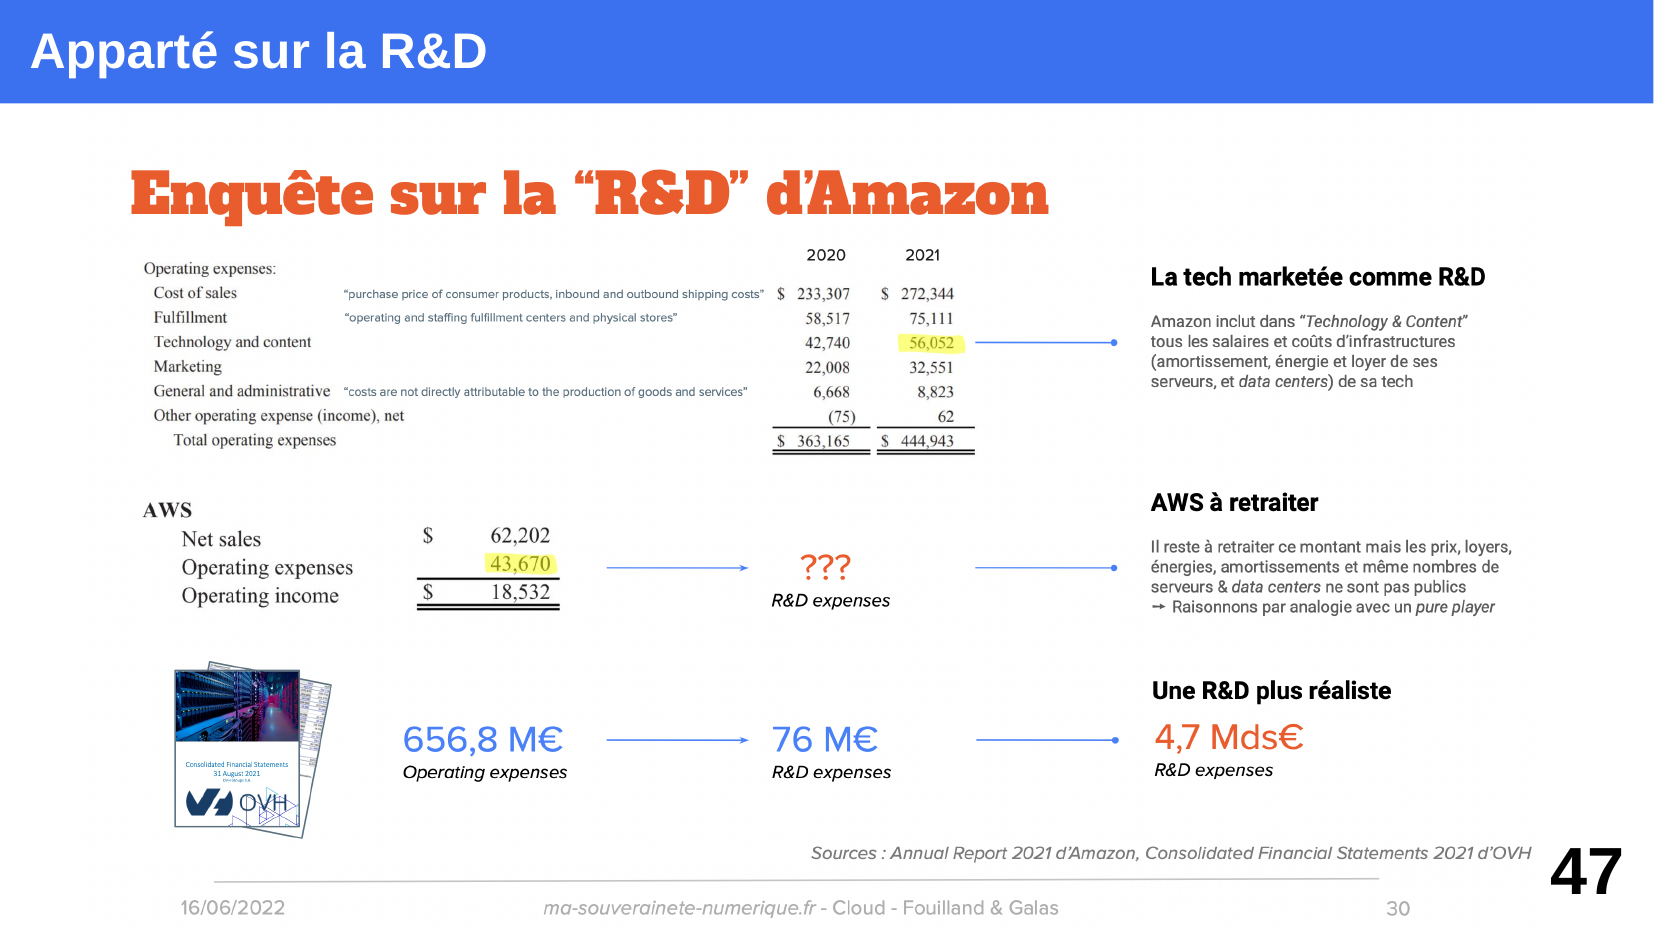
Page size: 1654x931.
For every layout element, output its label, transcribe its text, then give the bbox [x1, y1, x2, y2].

title Apparté sur la R&D [0, 0, 1654, 104]
picture [76, 106, 1542, 928]
